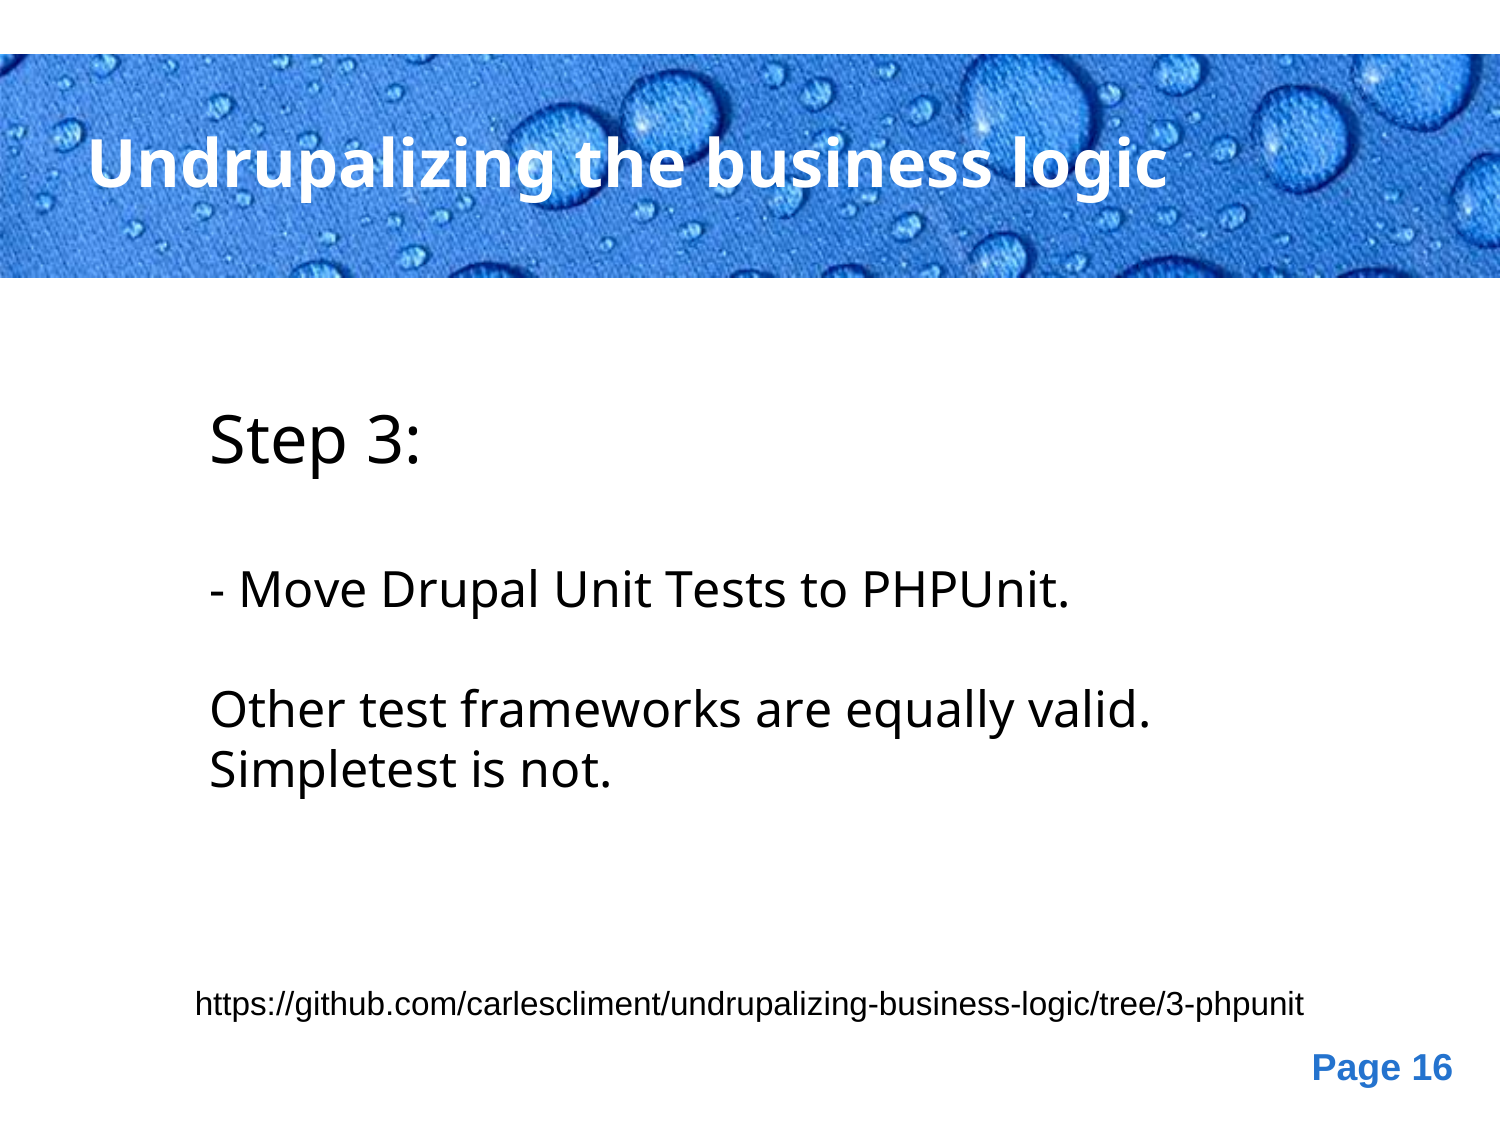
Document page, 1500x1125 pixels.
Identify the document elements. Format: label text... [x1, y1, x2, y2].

text_box Undrupalizing the business logic [71, 112, 1185, 209]
text_box Step 3: - Move Drupal Unit Tests to PHPUnit. Other test frameworks are equally valid. Simpletest is not. [195, 389, 1294, 565]
text_box https://github.com/carlescliment/undrupalizing-business-logic/tree/3-phpunit [180, 975, 1351, 1030]
picture [0, 54, 1500, 278]
